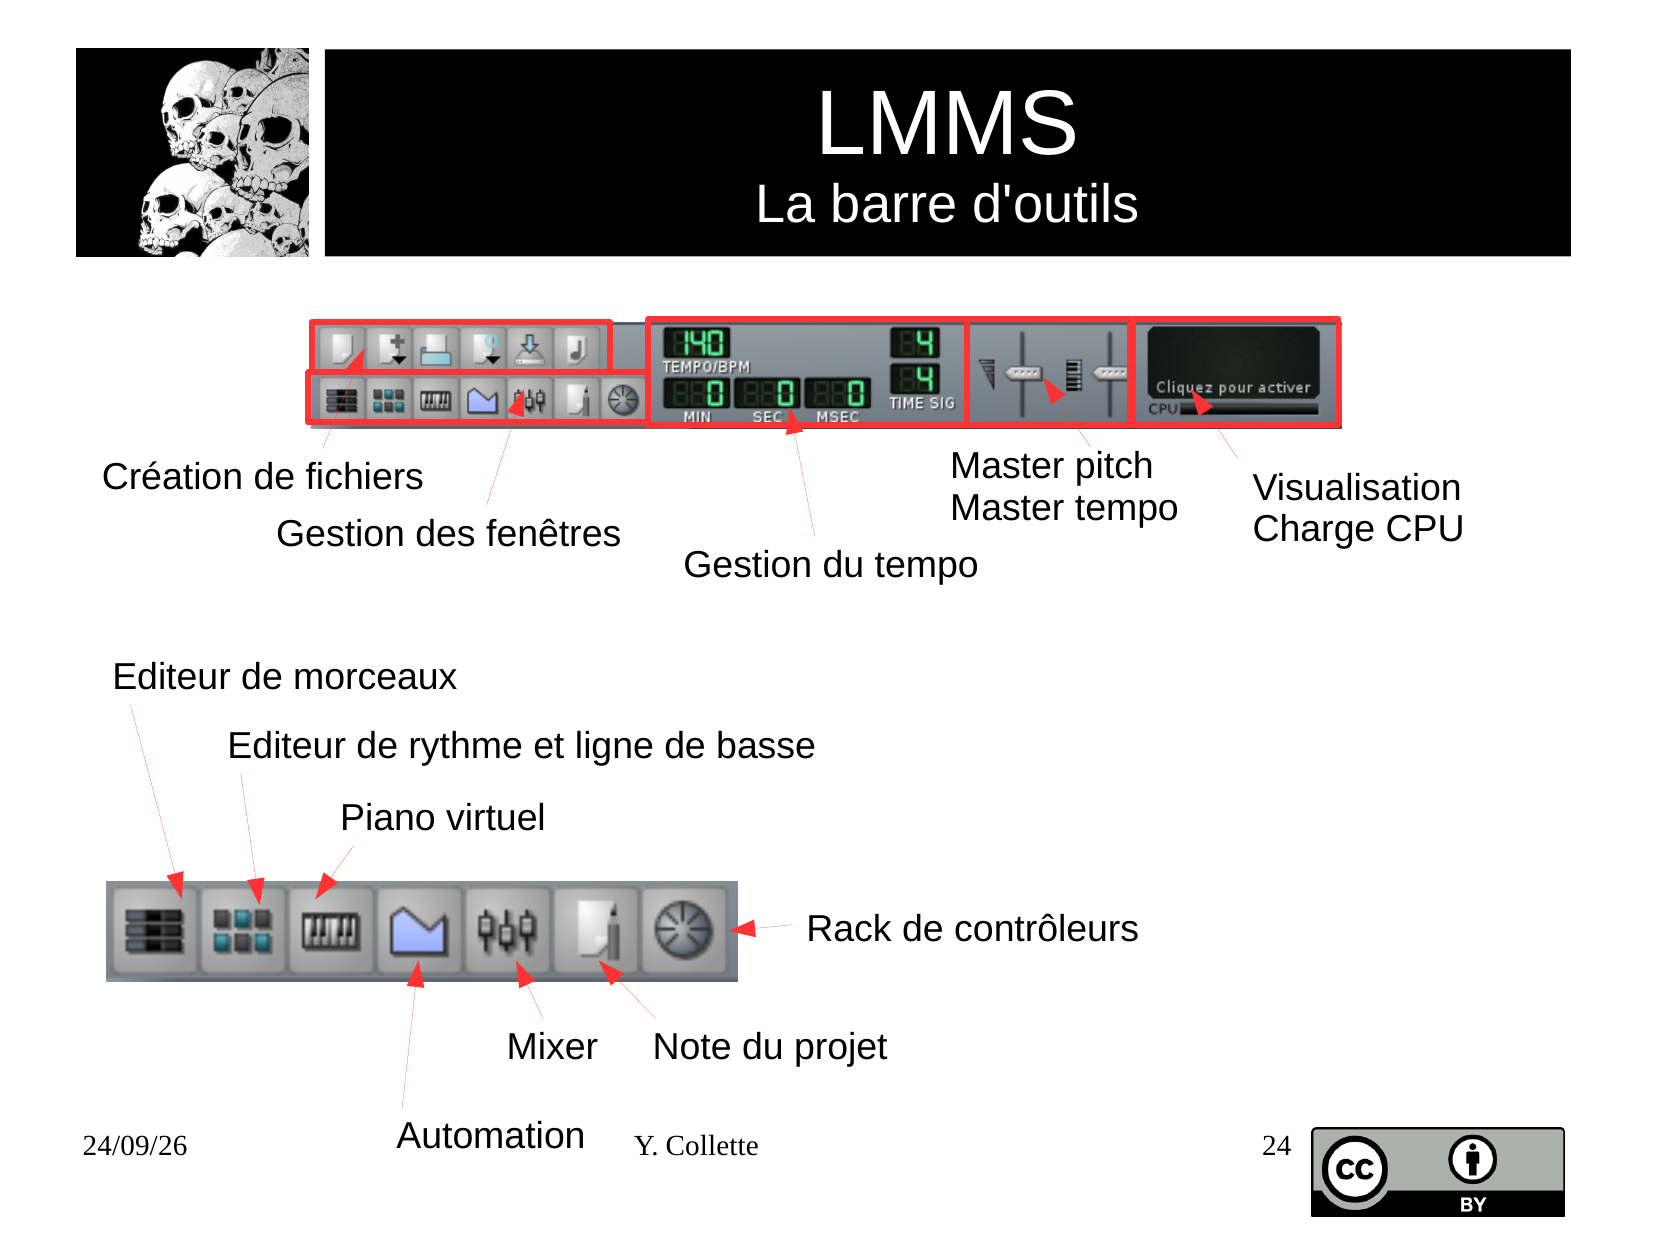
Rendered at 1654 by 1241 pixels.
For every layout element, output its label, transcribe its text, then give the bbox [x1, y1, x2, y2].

text_box Rack de contrôleurs [791, 900, 1166, 958]
picture [76, 48, 309, 257]
picture [651, 322, 964, 422]
picture [512, 425, 786, 429]
text_box Gestion du tempo [668, 535, 994, 593]
picture [1311, 1127, 1565, 1217]
title LMMS La barre d'outils [324, 49, 1571, 257]
picture [308, 425, 331, 429]
text_box Mixer [491, 1018, 638, 1076]
text_box Automation [381, 1107, 618, 1165]
text_box Master pitch Master tempo [935, 437, 1197, 536]
text_box Gestion des fenêtres [261, 504, 646, 562]
picture [336, 375, 645, 419]
picture [106, 881, 738, 982]
text_box Editeur de rythme et ligne de basse [212, 716, 869, 774]
text_box Editeur de morceaux [97, 648, 477, 705]
picture [1219, 322, 1342, 429]
picture [311, 375, 352, 419]
text_box Création de fichiers [87, 448, 441, 506]
text_box Visualisation Charge CPU [1237, 458, 1484, 558]
picture [613, 322, 645, 369]
text_box Note du projet [638, 1018, 918, 1076]
picture [1136, 322, 1336, 422]
picture [970, 322, 1127, 422]
text_box Piano virtuel [325, 788, 585, 846]
picture [332, 425, 511, 429]
picture [315, 325, 607, 369]
